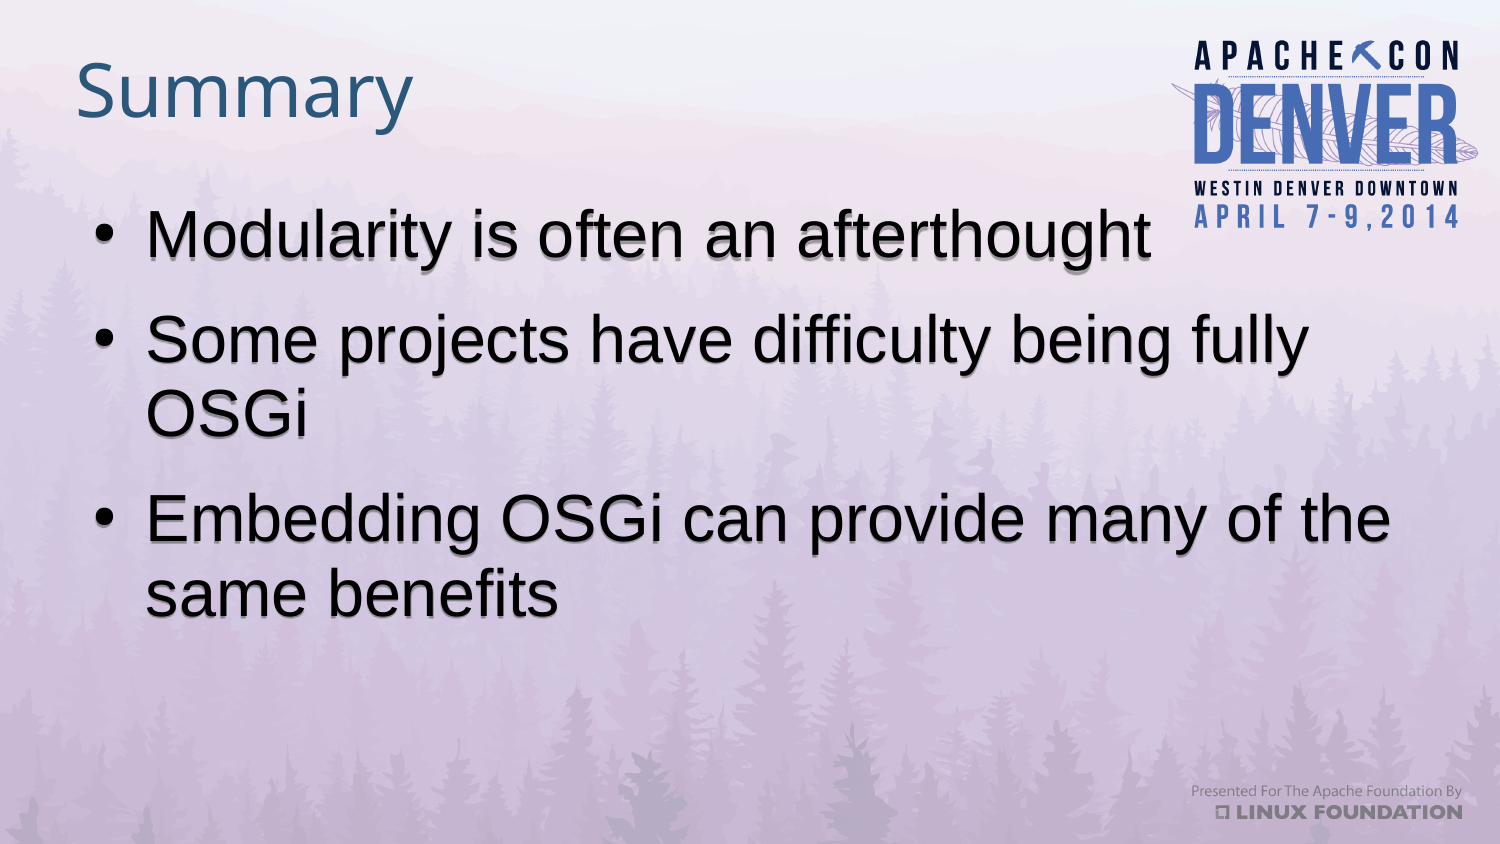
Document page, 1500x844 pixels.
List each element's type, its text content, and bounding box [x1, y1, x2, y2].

list Modularity is often an afterthought Some projects have difficulty being fully OSGi Embedding OSGi can provide many of the same benefits [75, 197, 1425, 755]
text_box Summary [60, 35, 1111, 136]
picture [0, 0, 1500, 844]
